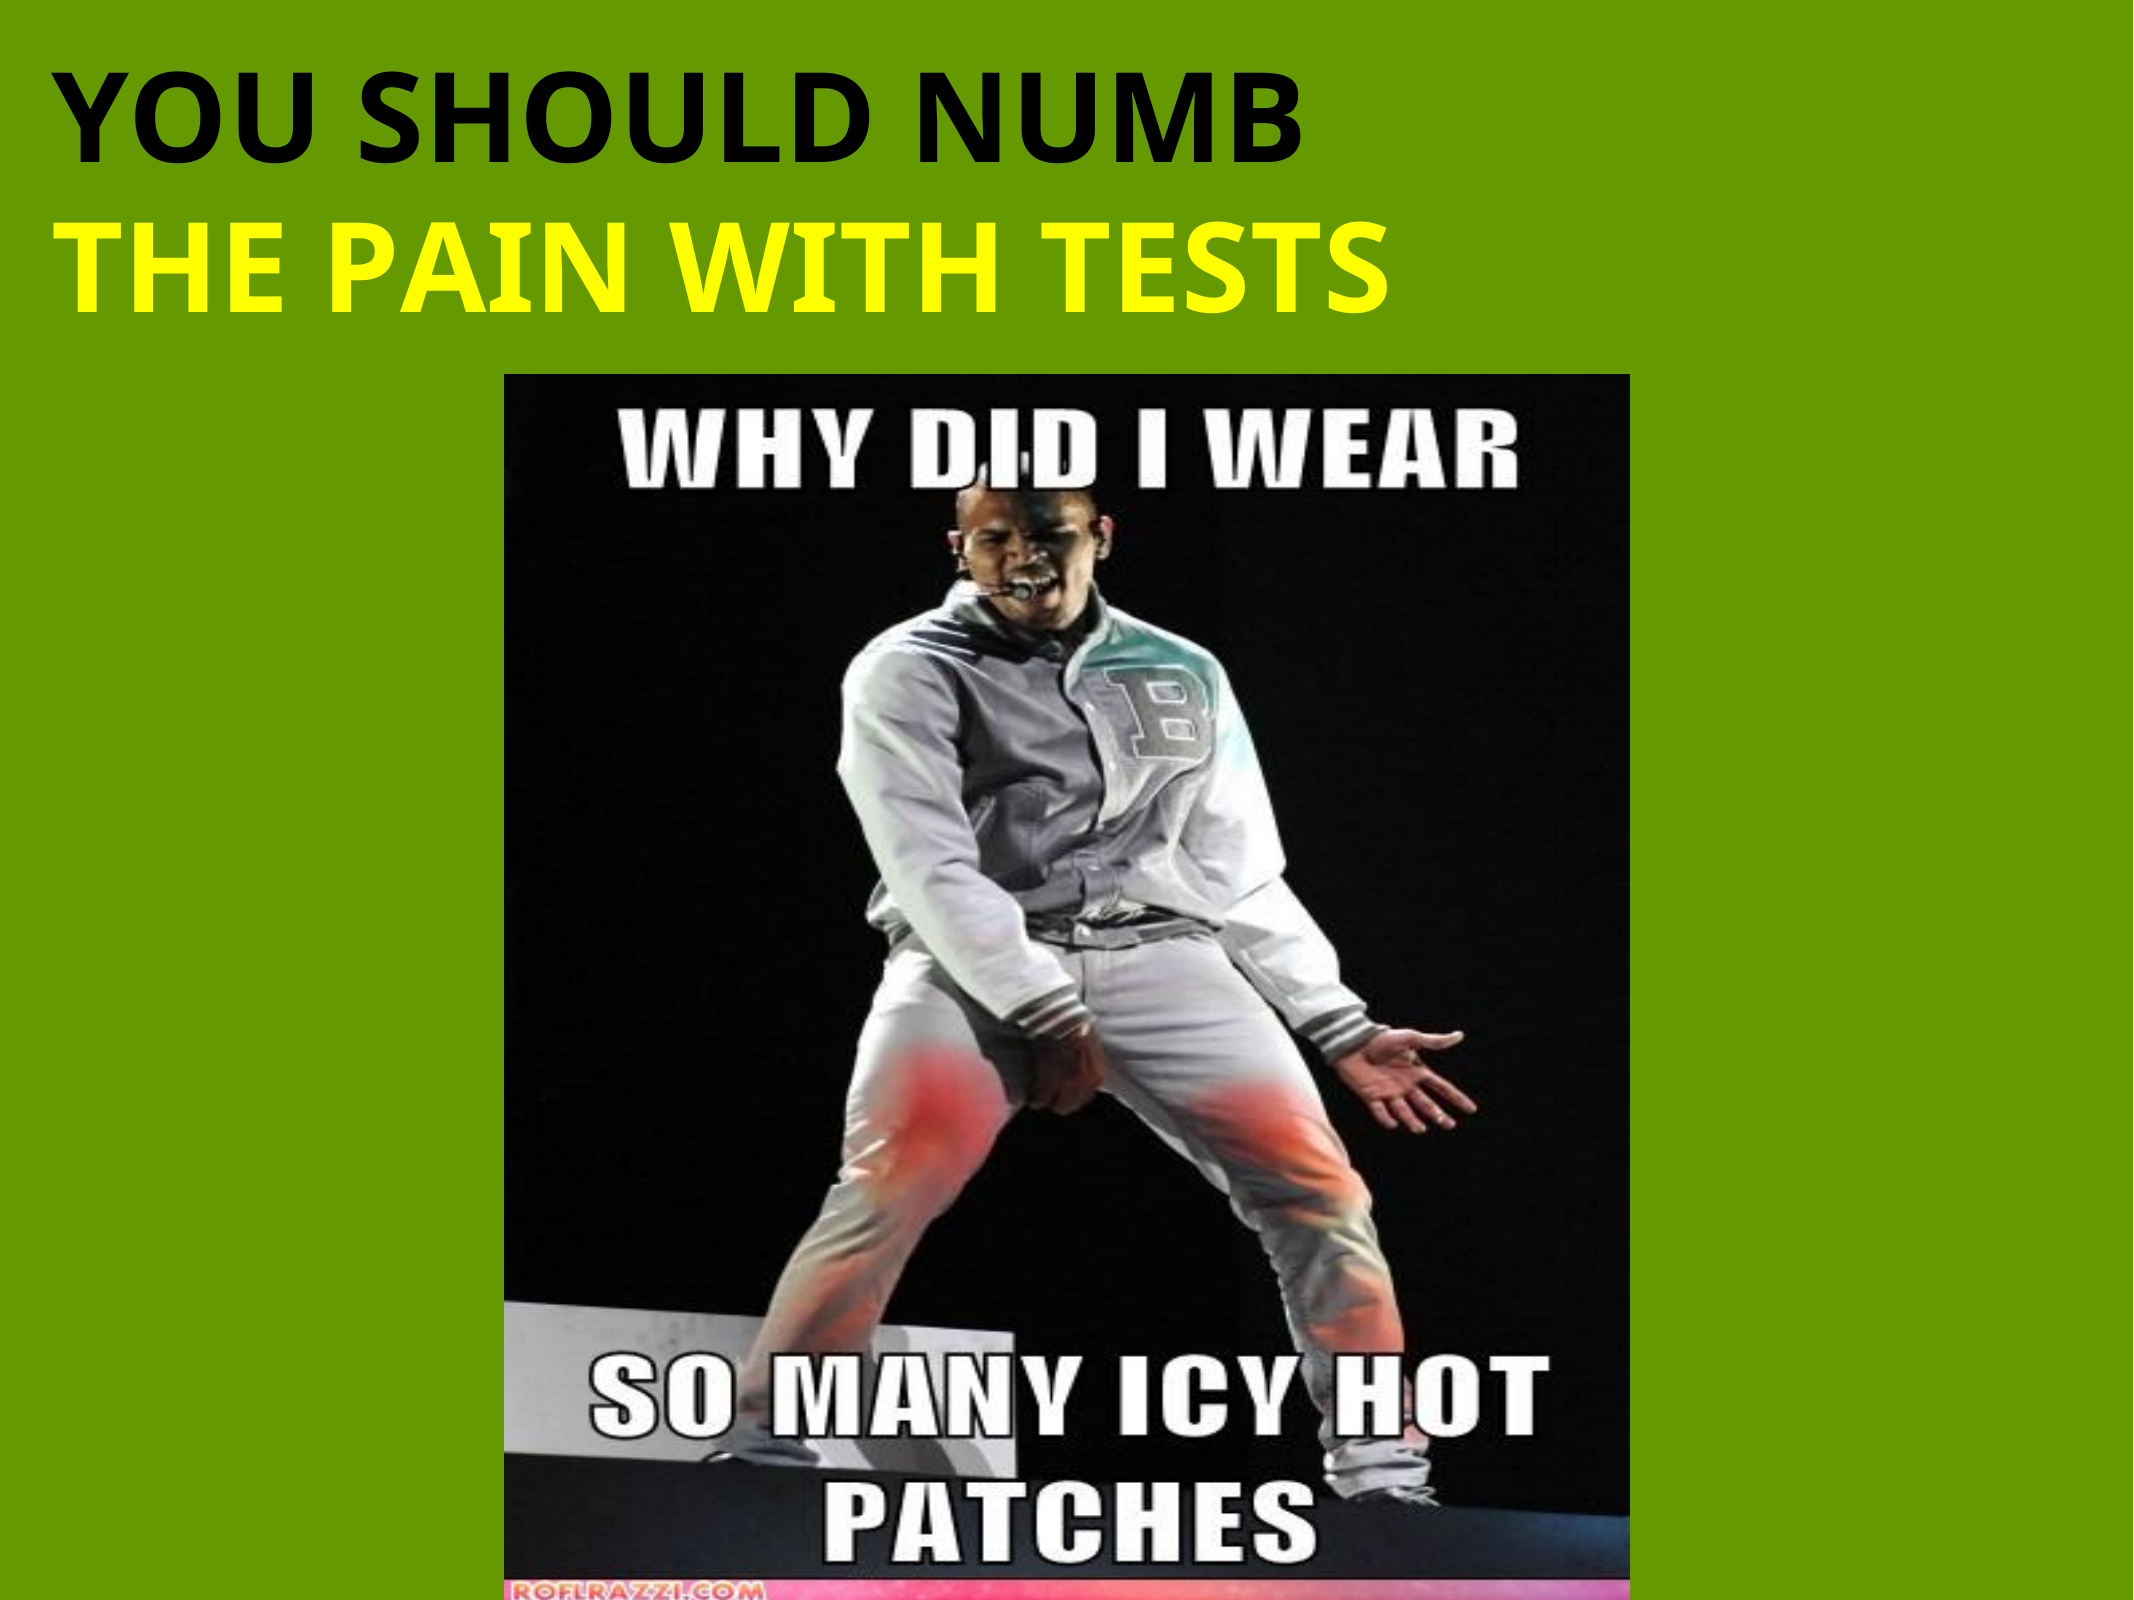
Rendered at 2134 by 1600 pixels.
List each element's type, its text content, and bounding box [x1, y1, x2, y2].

text_box YOU SHOULD NUMB THE PAIN WITH TESTS [41, 37, 2063, 413]
picture [504, 374, 1630, 1600]
